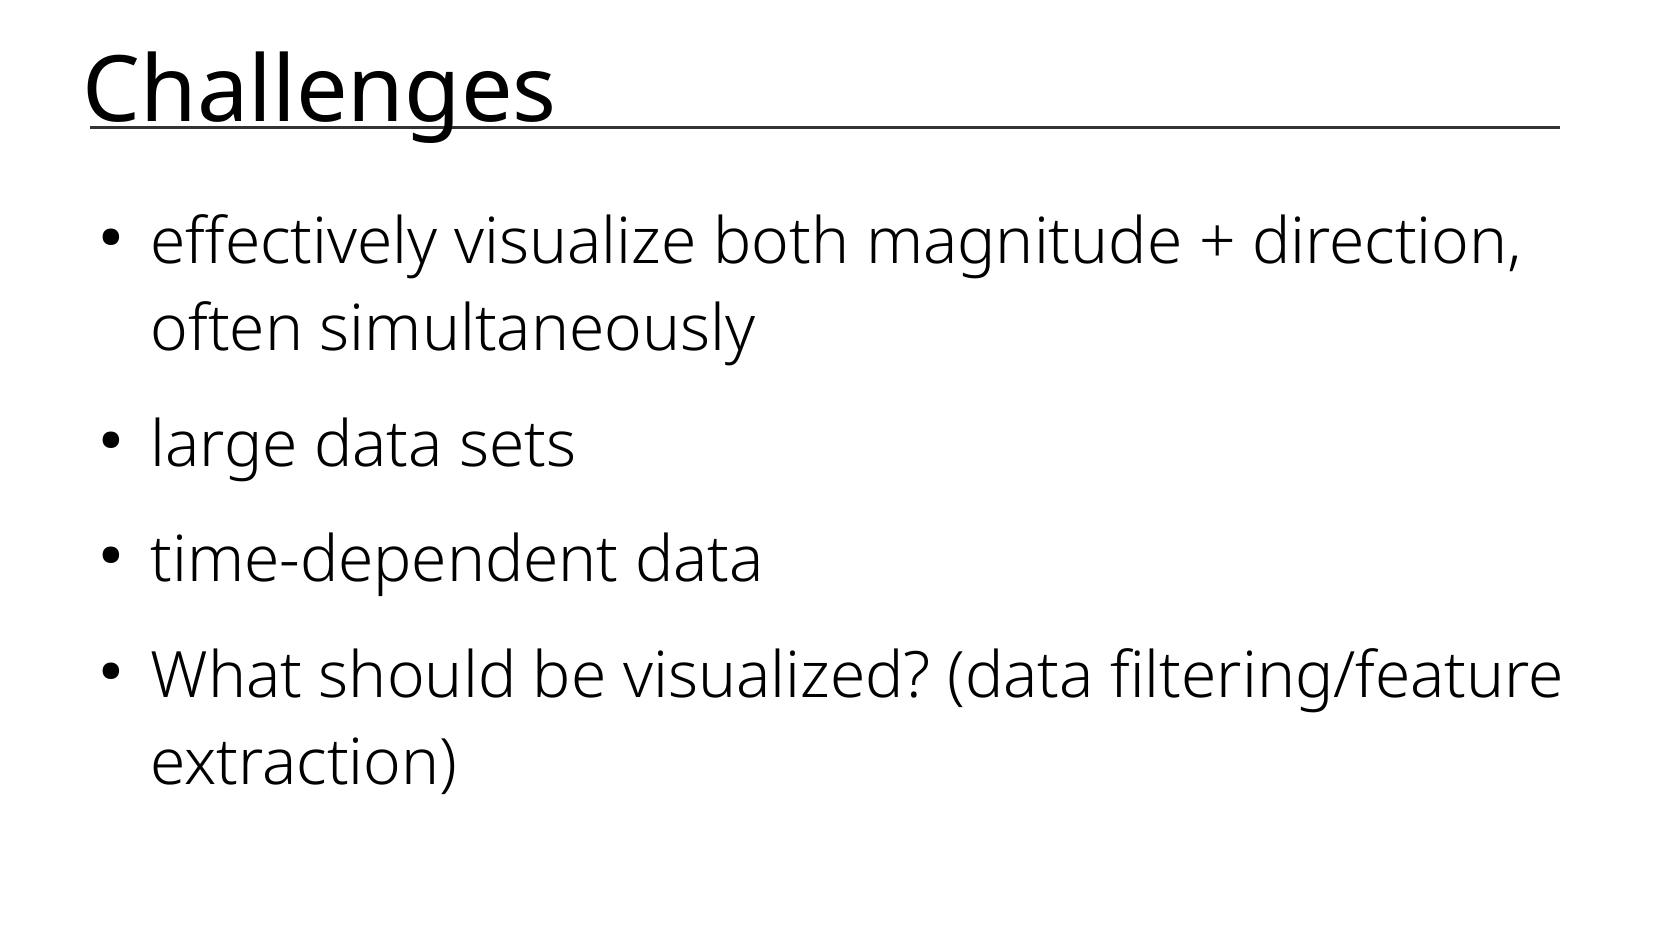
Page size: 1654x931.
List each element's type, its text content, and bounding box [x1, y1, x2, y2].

title Challenges [82, 32, 1571, 140]
list effectively visualize both magnitude + direction, often simultaneously large data sets time-dependent data What should be visualized? (data filtering/feature extraction) [82, 195, 1571, 811]
